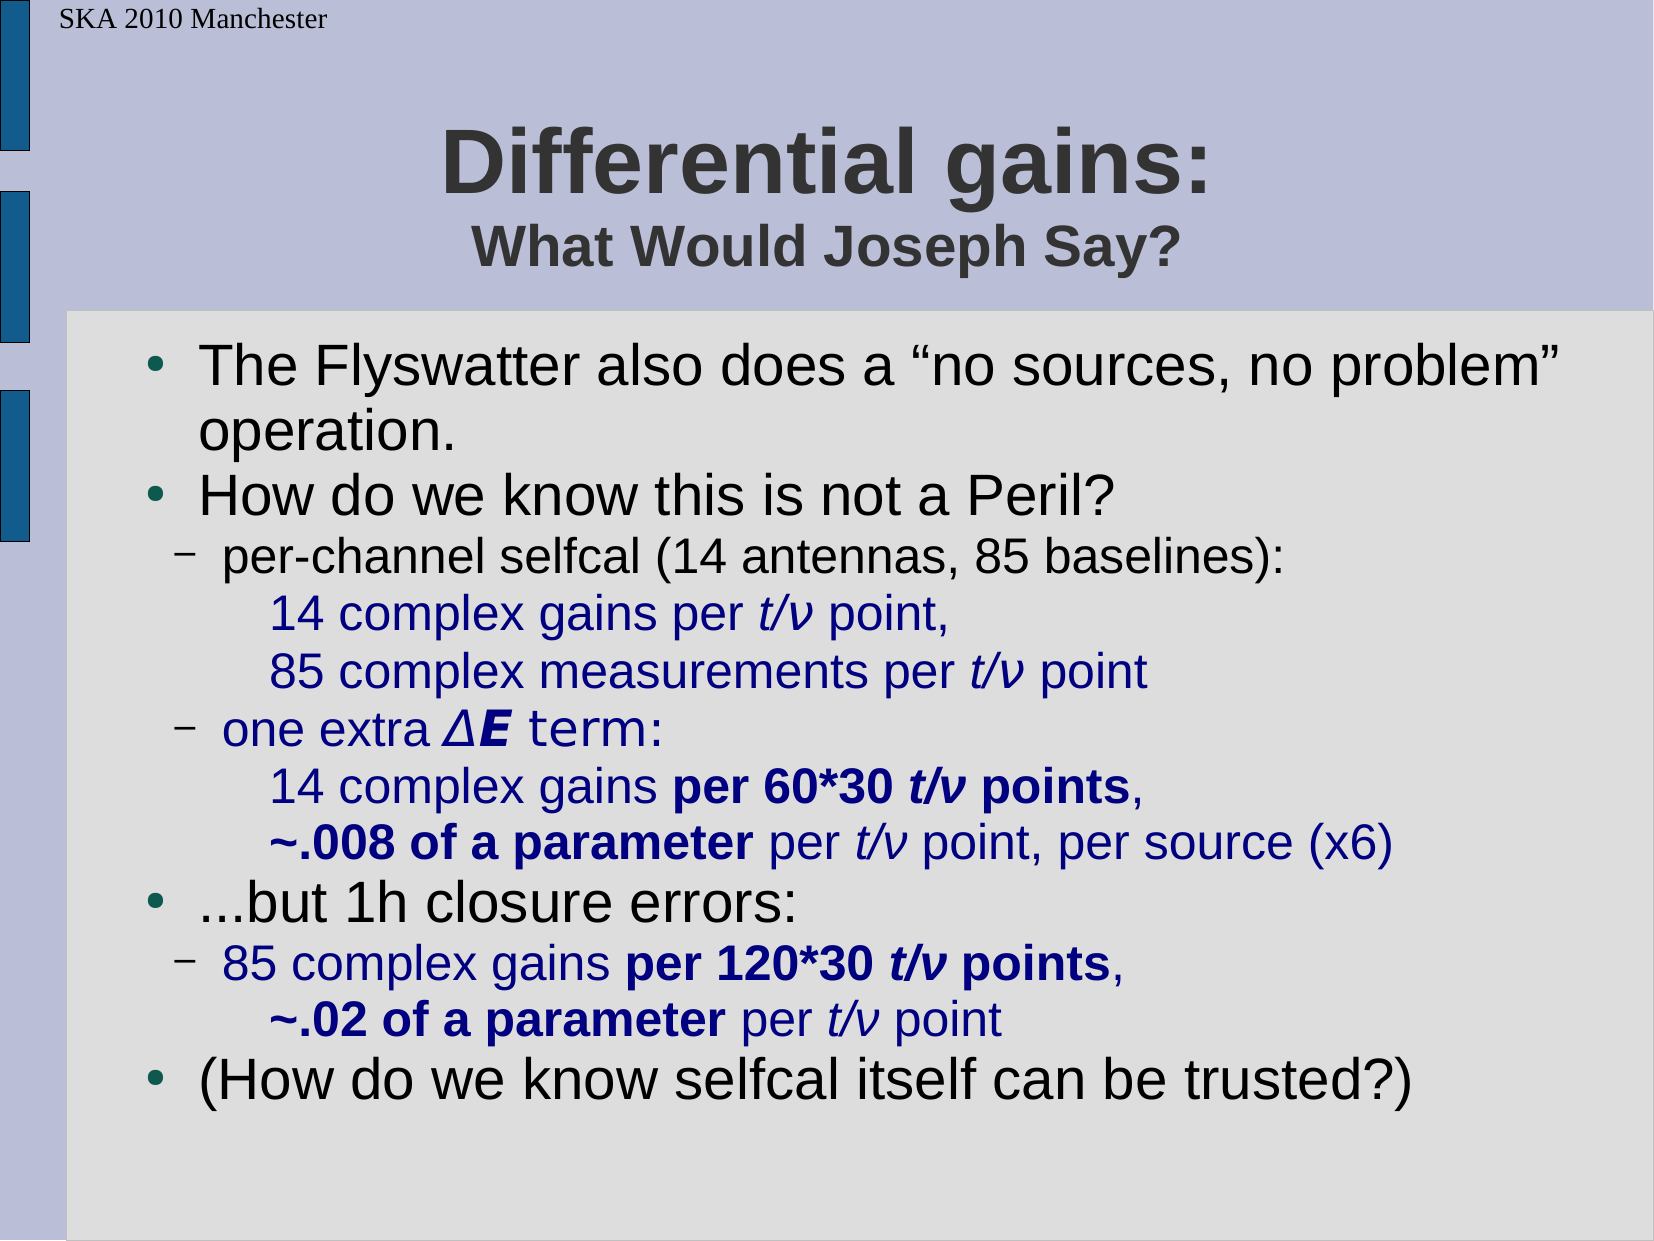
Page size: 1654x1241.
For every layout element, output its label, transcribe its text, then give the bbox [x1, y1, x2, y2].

list The Flyswatter also does a “no sources, no problem” operation. How do we know this is not a Peril? per-channel selfcal (14 antennas, 85 baselines): 14 complex gains per t/ν point, 85 complex measurements per t/ν point one extra ΔE term: 14 complex gains per 60*30 t/ν points, ~.008 of a parameter per t/ν point, per source (x6) ...but 1h closure errors: 85 complex gains per 120*30 t/ν points, ~.02 of a parameter per t/ν point (How do we know selfcal itself can be trusted?) [127, 332, 1601, 1199]
title Differential gains: What Would Joseph Say? [121, 98, 1534, 291]
